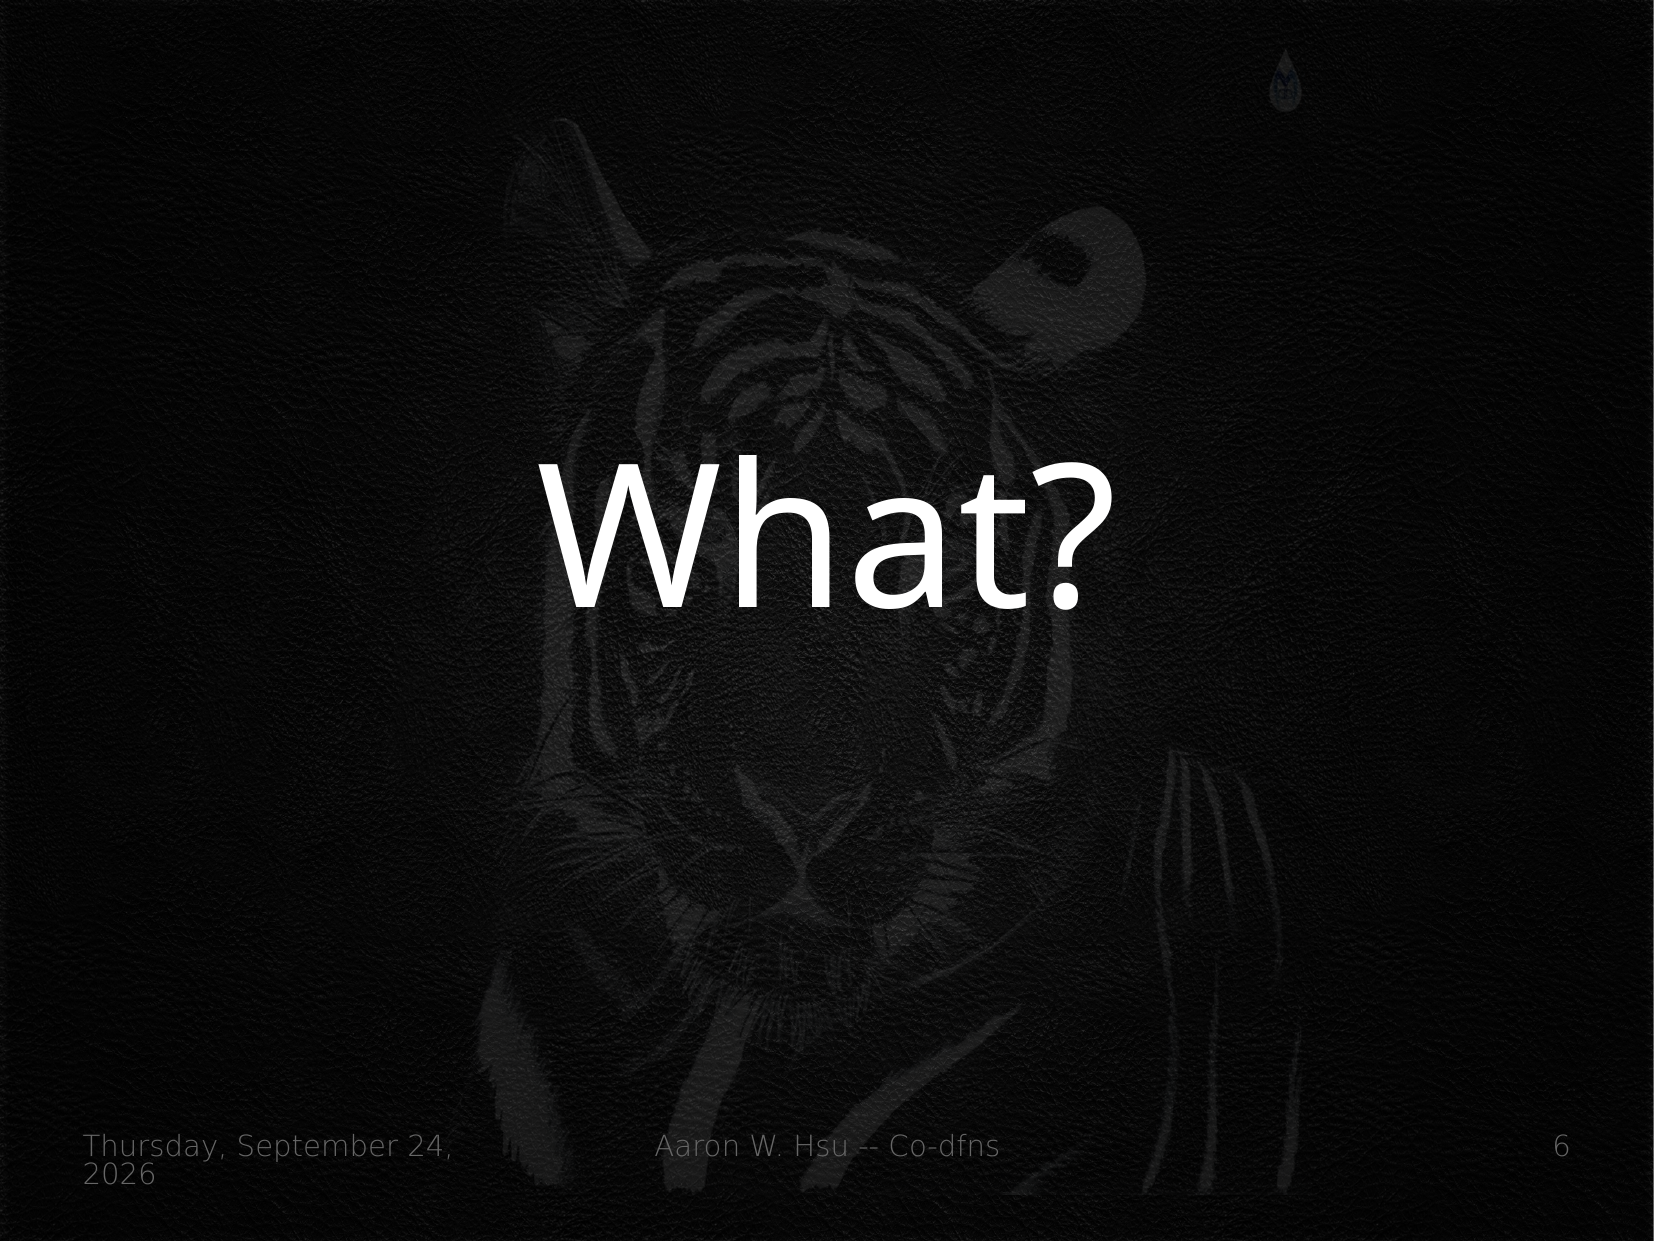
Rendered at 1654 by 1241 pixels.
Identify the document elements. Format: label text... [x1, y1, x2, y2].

subtitle What? [82, 49, 1571, 1010]
picture [0, 0, 1654, 1241]
